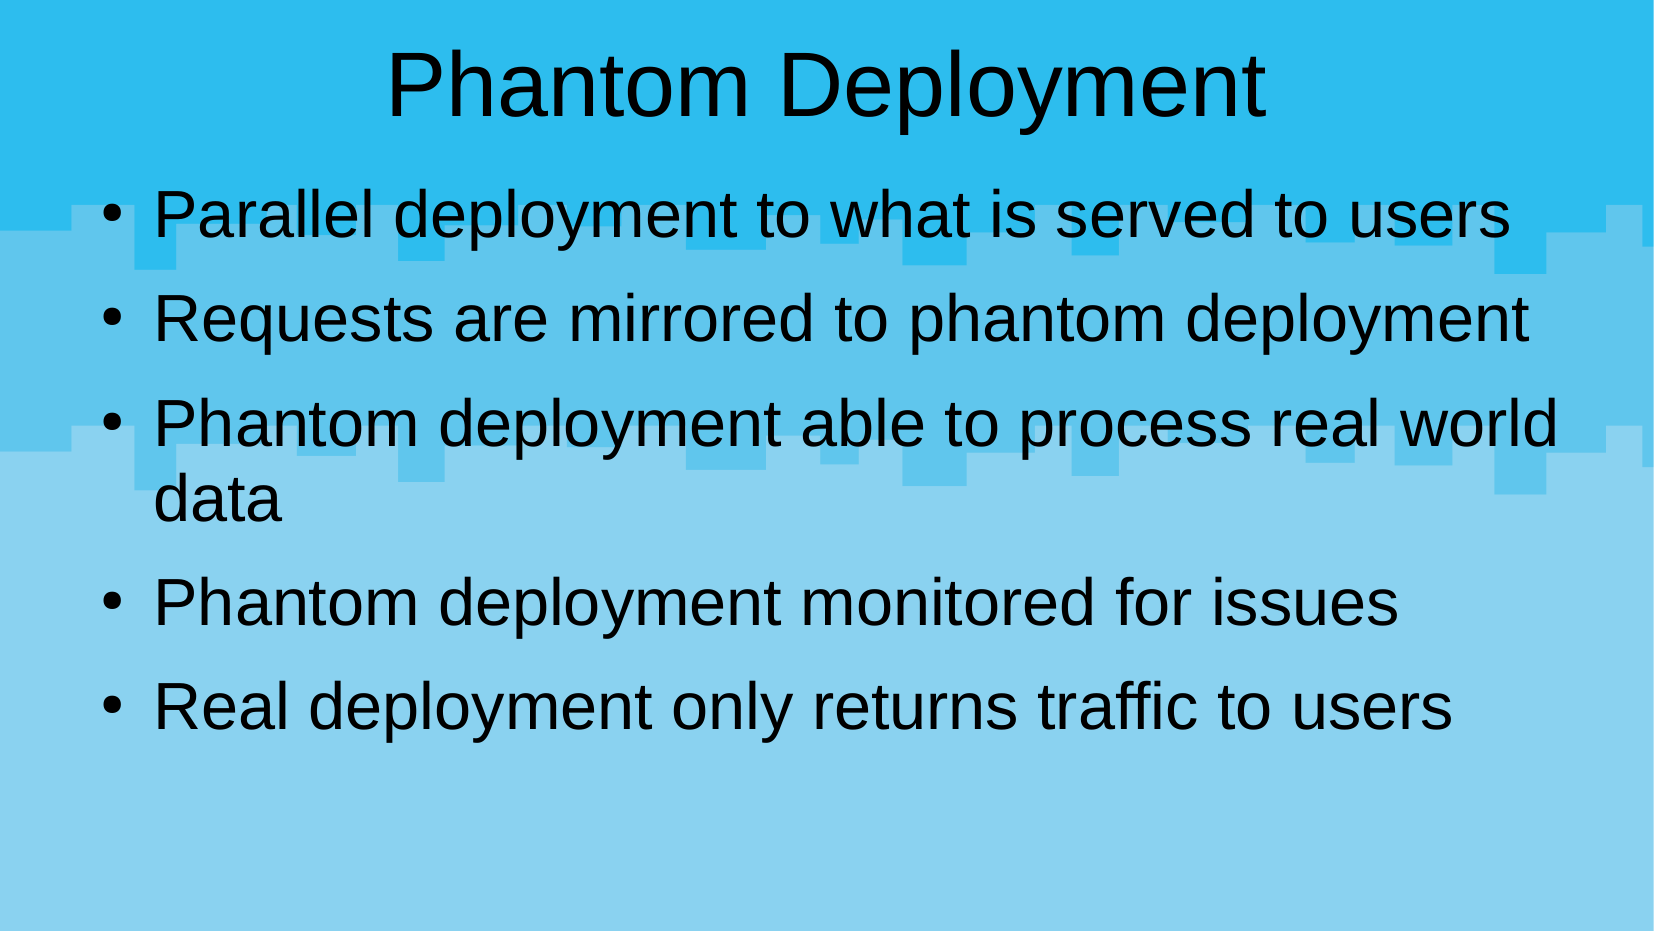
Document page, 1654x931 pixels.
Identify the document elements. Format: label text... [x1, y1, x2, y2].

picture [0, 0, 1654, 931]
list Parallel deployment to what is served to users Requests are mirrored to phantom deployment Phantom deployment able to process real world data Phantom deployment monitored for issues Real deployment only returns traffic to users [82, 177, 1571, 827]
title Phantom Deployment [82, 7, 1571, 163]
